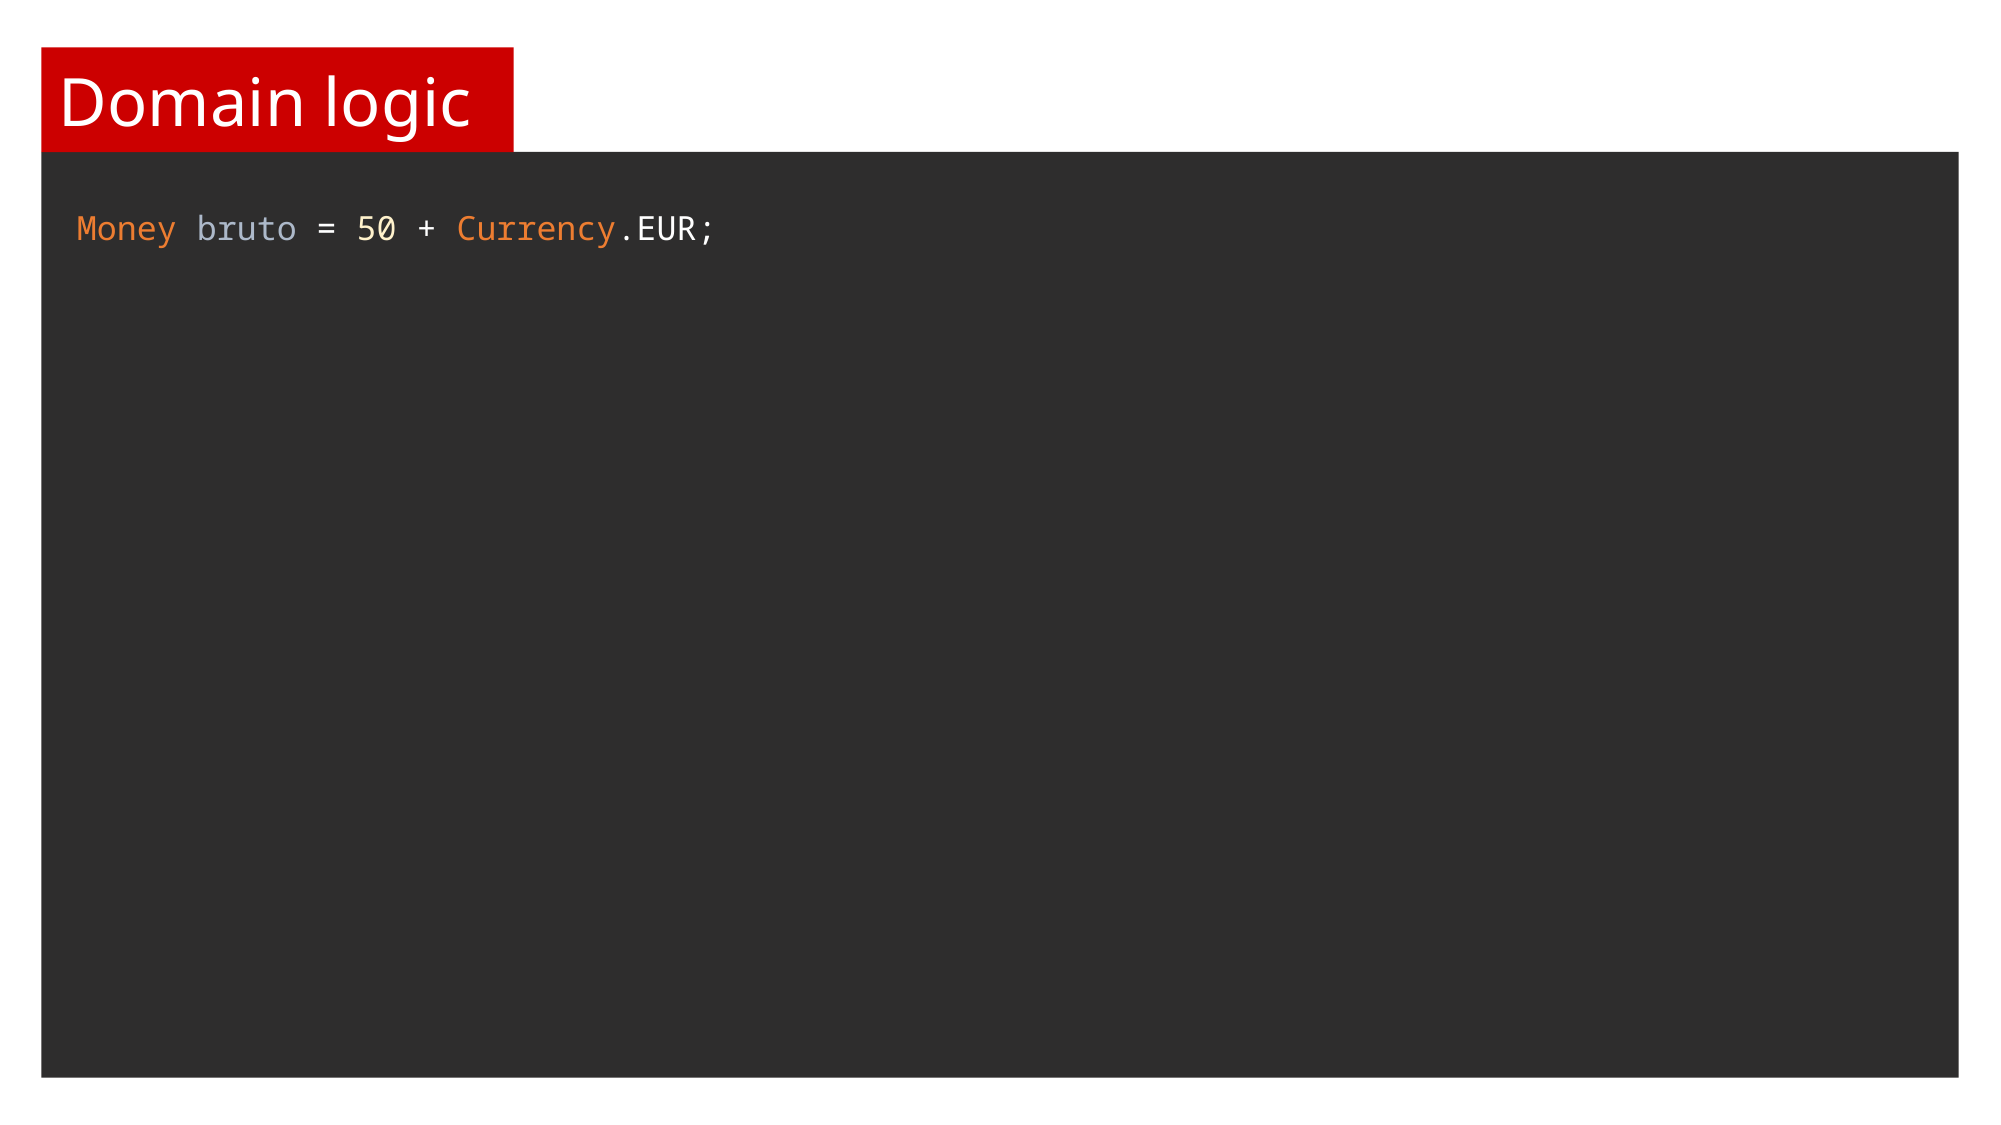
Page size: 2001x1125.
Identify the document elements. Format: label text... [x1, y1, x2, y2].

text_box [41, 152, 1959, 1078]
text_box Domain logic [41, 47, 514, 153]
text_box Money bruto = 50 + Currency.EUR; [41, 152, 1602, 309]
